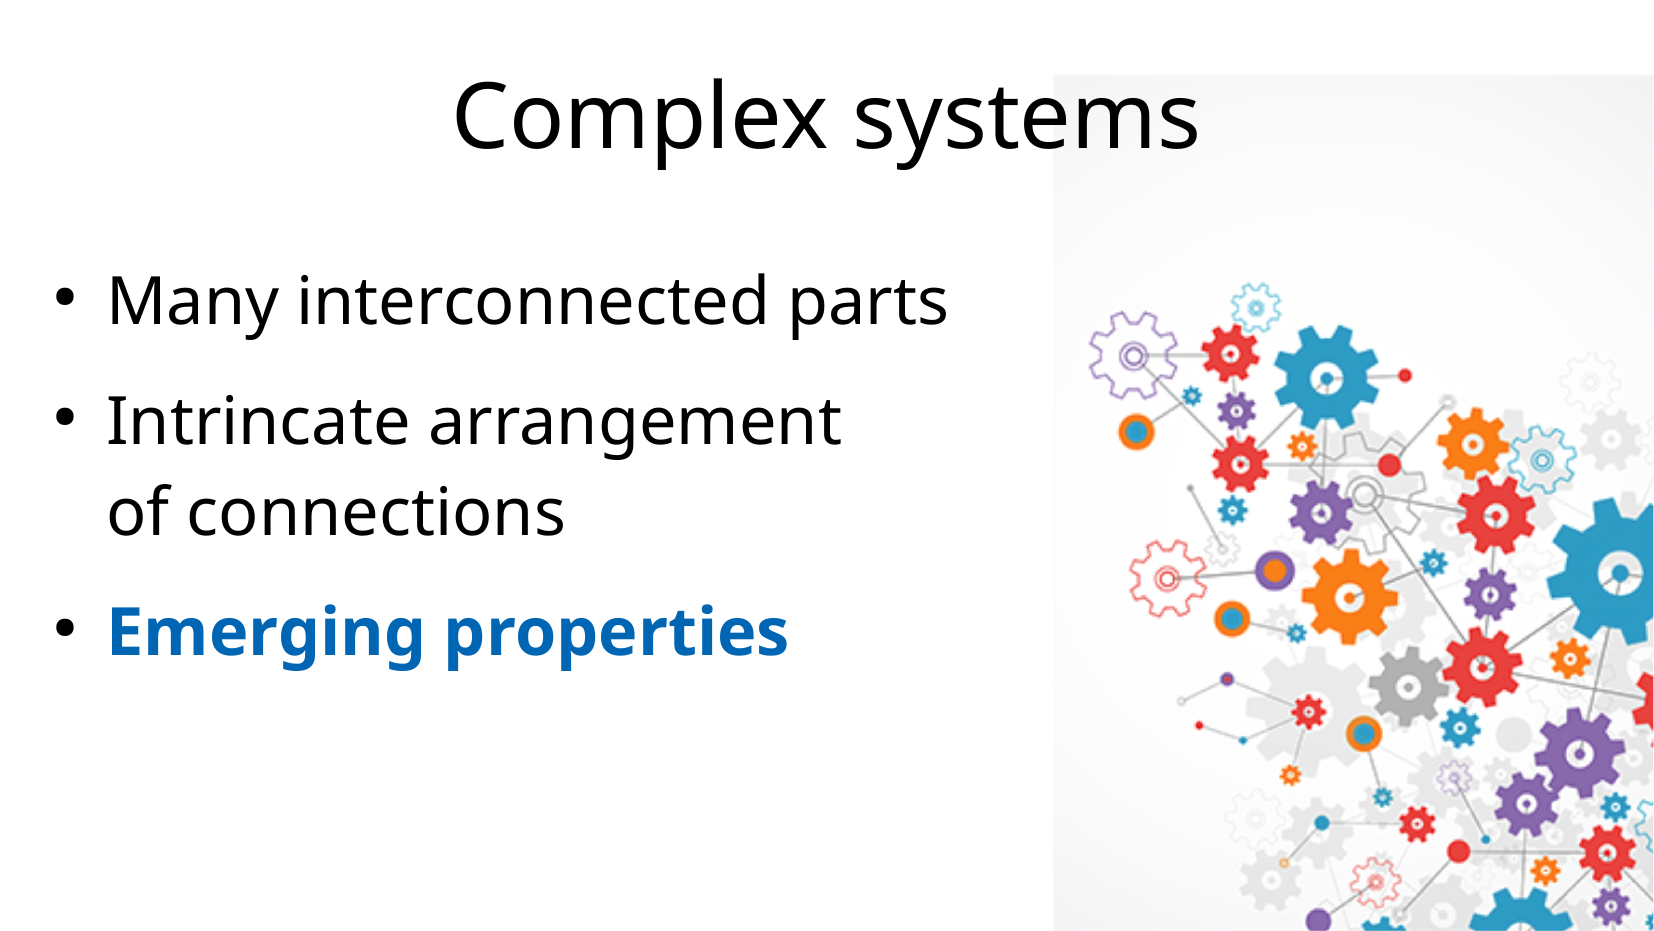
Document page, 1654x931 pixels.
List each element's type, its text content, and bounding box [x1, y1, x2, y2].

list Many interconnected parts Intrincate arrangement of connections Emerging properties [35, 253, 1524, 793]
title Complex systems [82, 1, 1571, 226]
picture [1052, 75, 1654, 931]
